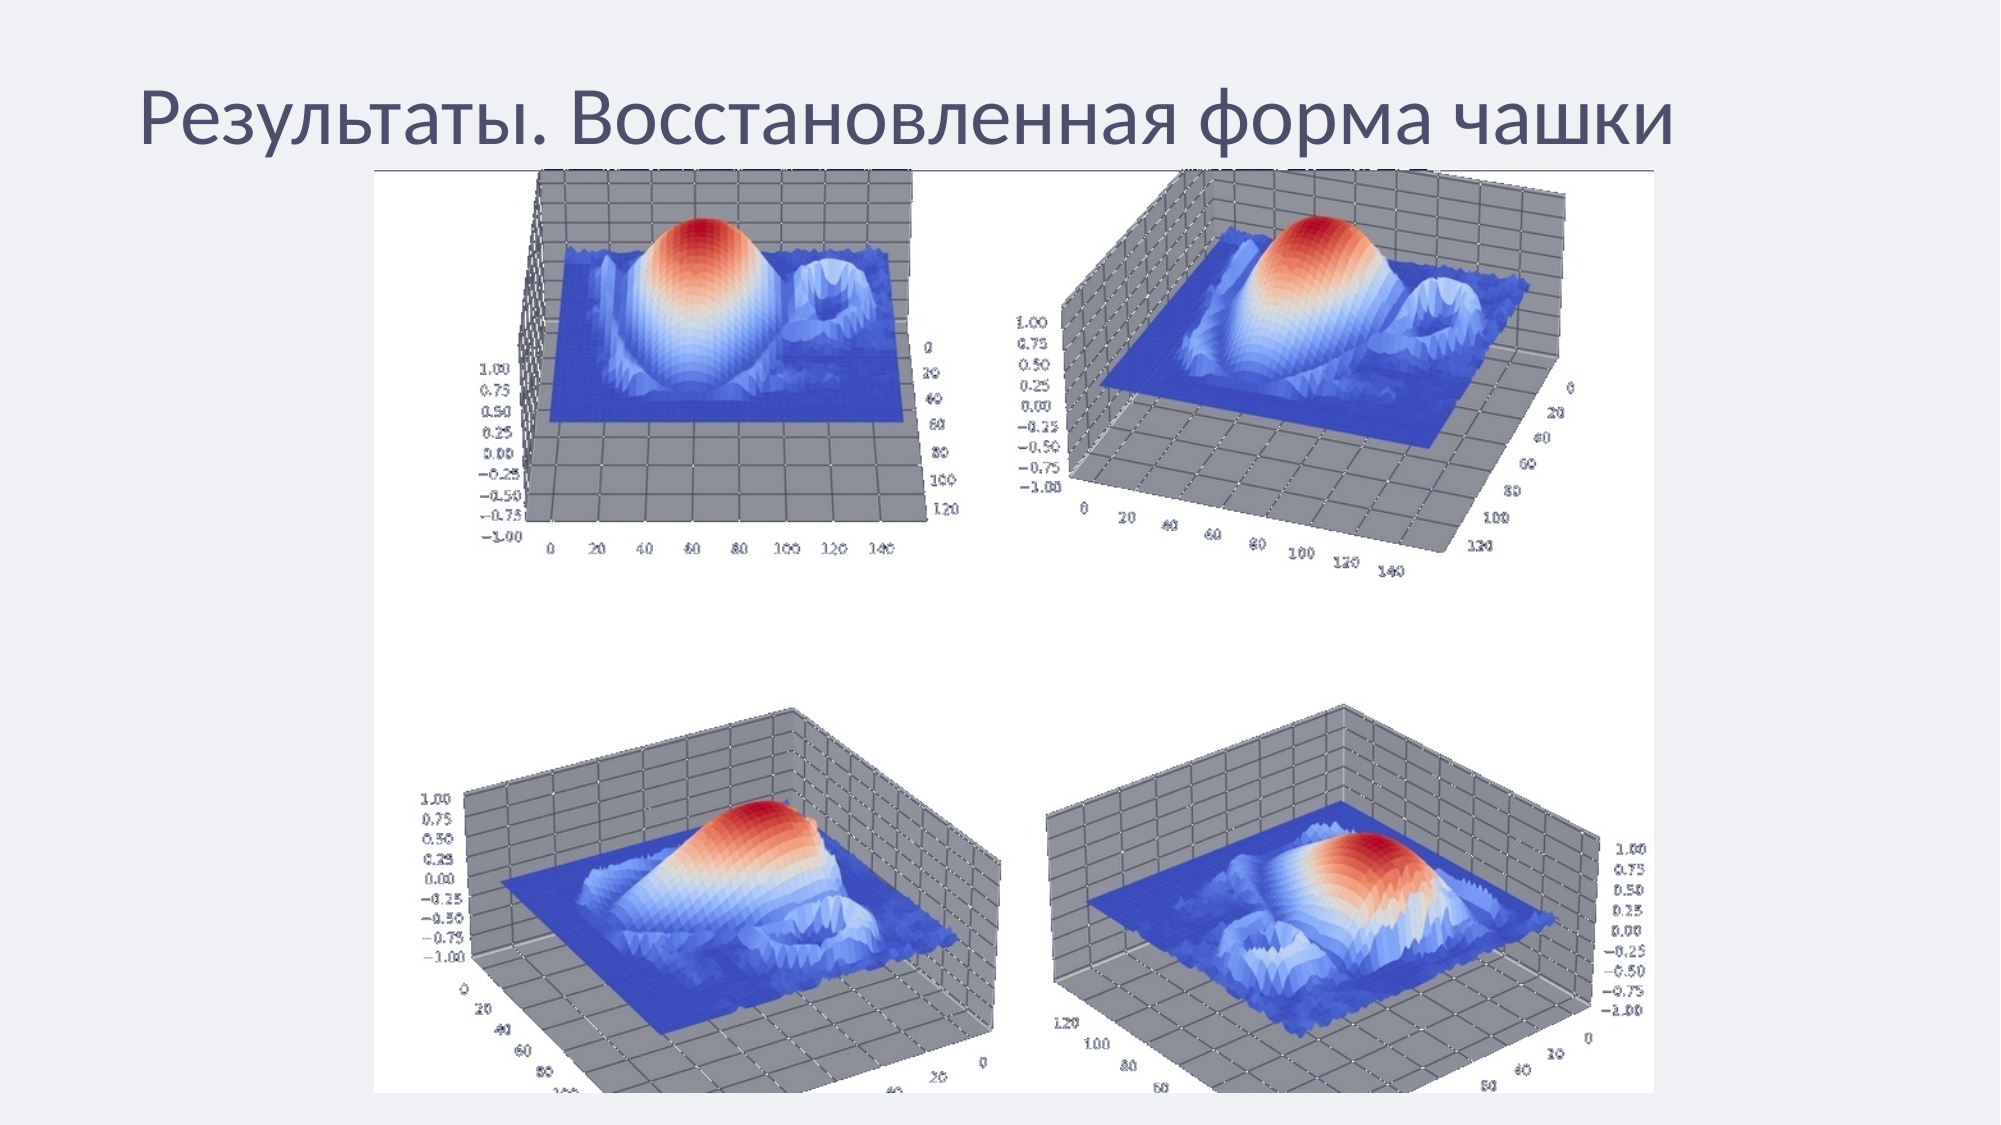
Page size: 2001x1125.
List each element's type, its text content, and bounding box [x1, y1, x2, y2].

title Результаты. Восстановленная форма чашки [138, 26, 1854, 225]
picture [374, 169, 1654, 1093]
